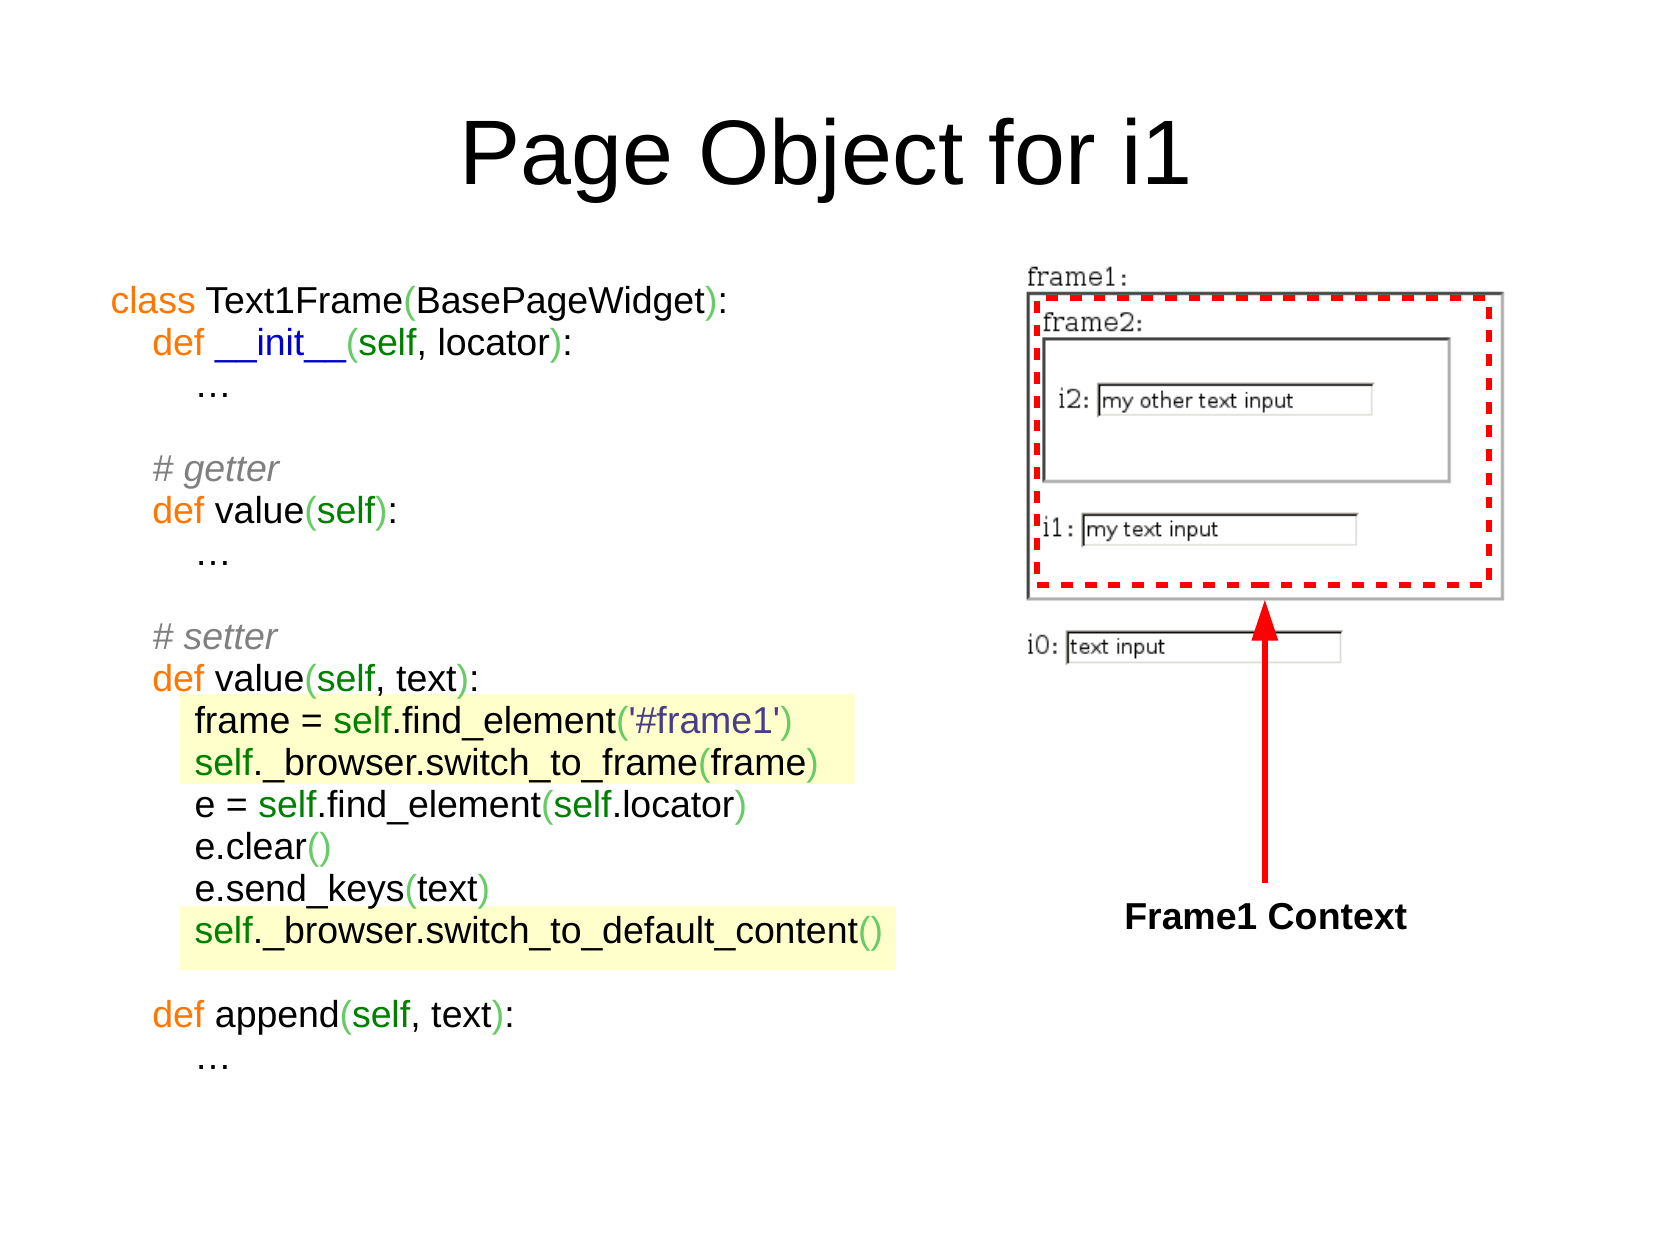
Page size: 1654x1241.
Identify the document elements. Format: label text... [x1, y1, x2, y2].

title Page Object for i1 [82, 49, 1571, 257]
text_box class Text1Frame(BasePageWidget): def __init__(self, locator): … # getter def value(self): … # setter def value(self, text): frame = self.find_element('#frame1') self._browser.switch_to_frame(frame) e = self.find_element(self.locator) e.clear() e.send_keys(text) self._browser.switch_to_default_content() def append(self, text): … [95, 272, 898, 1128]
text_box Frame1 Context [1109, 888, 1423, 946]
picture [1016, 253, 1509, 676]
